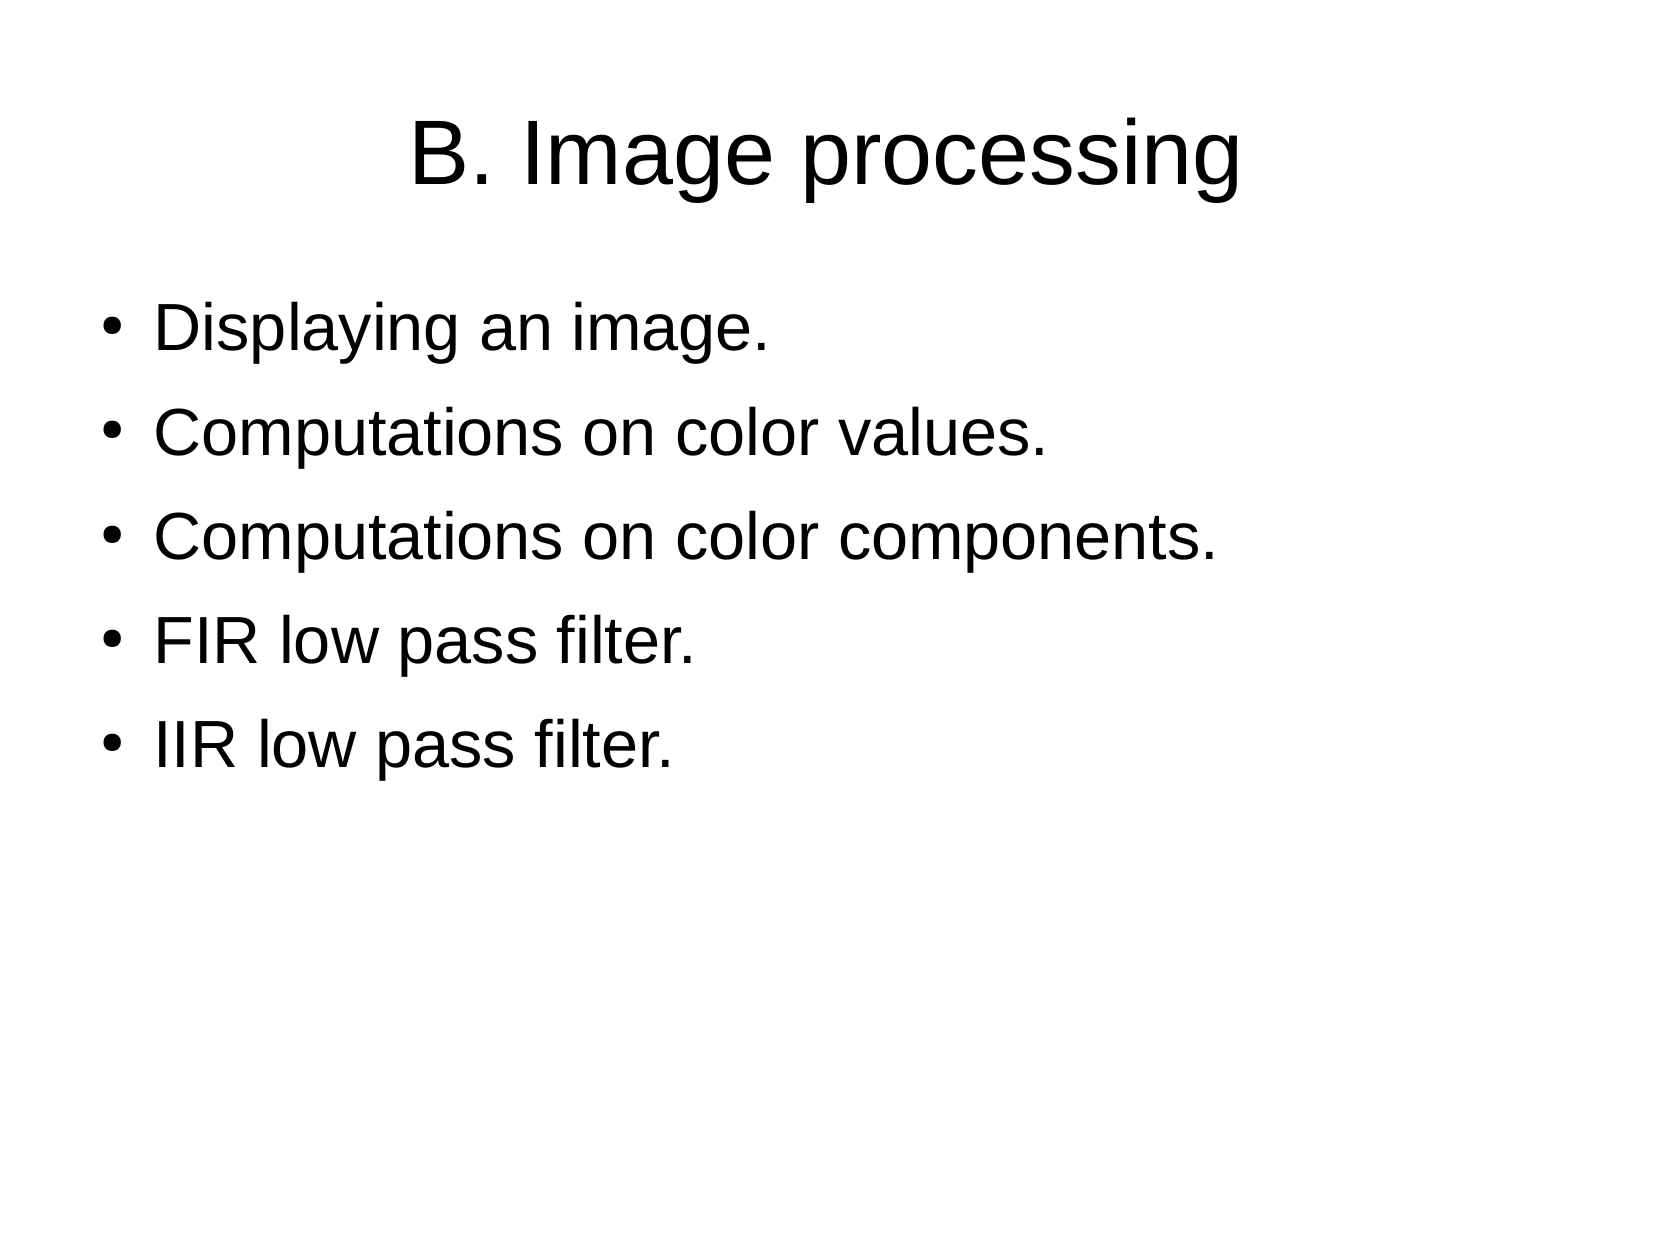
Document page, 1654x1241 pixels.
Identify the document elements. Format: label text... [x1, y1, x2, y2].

title B. Image processing [82, 49, 1571, 257]
list Displaying an image. Computations on color values. Computations on color components. FIR low pass filter. IIR low pass filter. [82, 290, 1538, 1010]
